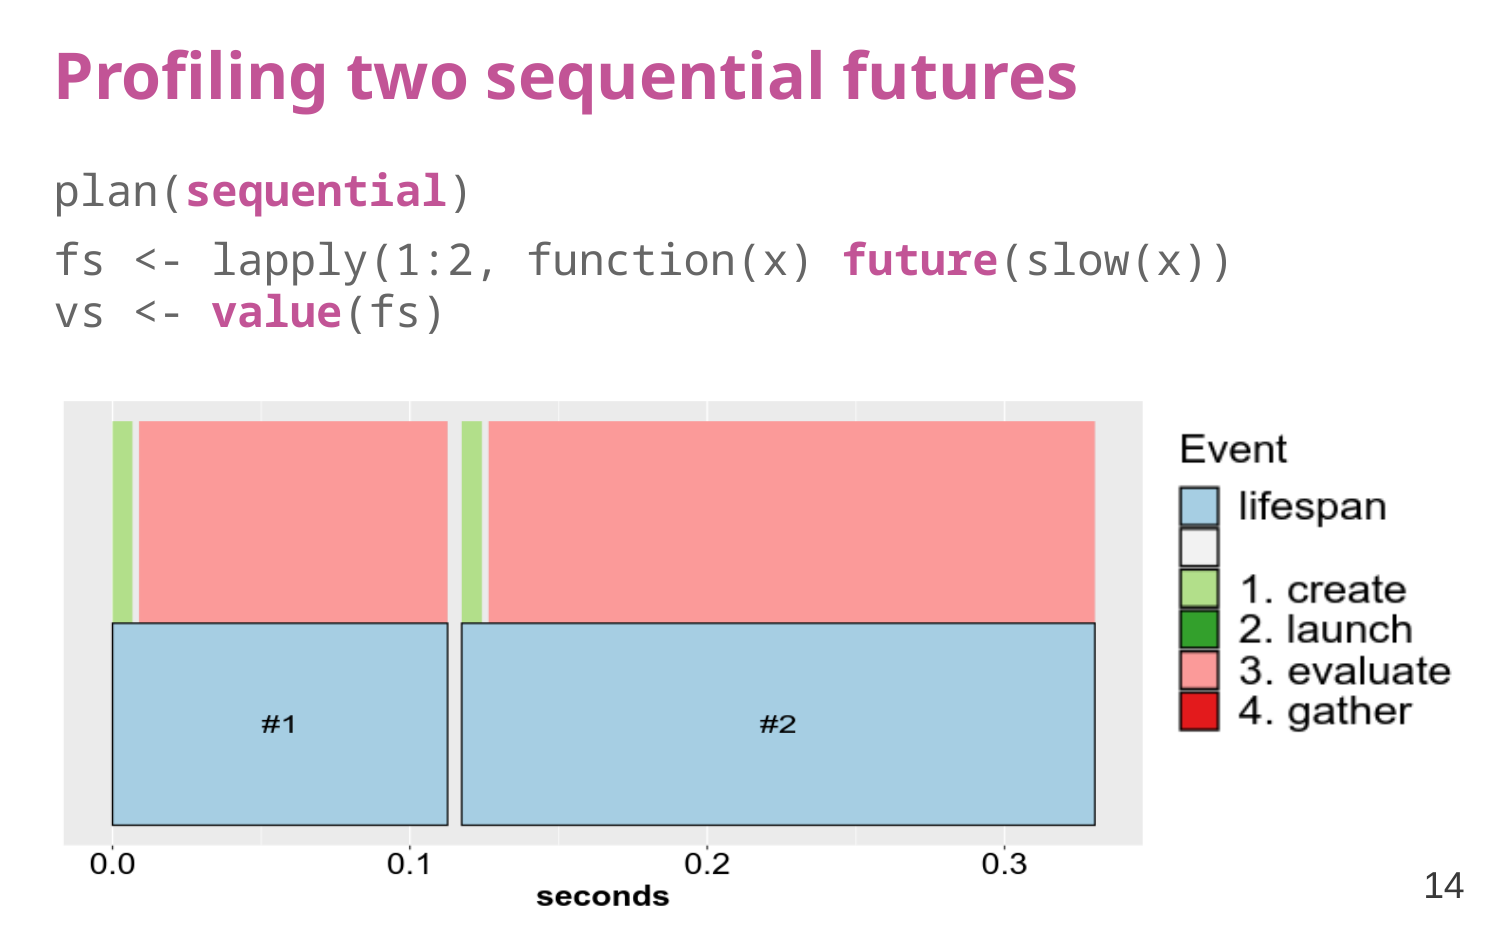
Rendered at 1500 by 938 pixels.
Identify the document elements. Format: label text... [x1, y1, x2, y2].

slide_number <number> [1393, 858, 1480, 910]
title Profiling two sequential futures [38, 20, 1447, 136]
picture [1156, 410, 1469, 753]
list plan(sequential) fs <- lapply(1:2, function(x) future(slow(x)) vs <- value(fs) [38, 147, 1437, 850]
picture [24, 393, 1151, 920]
